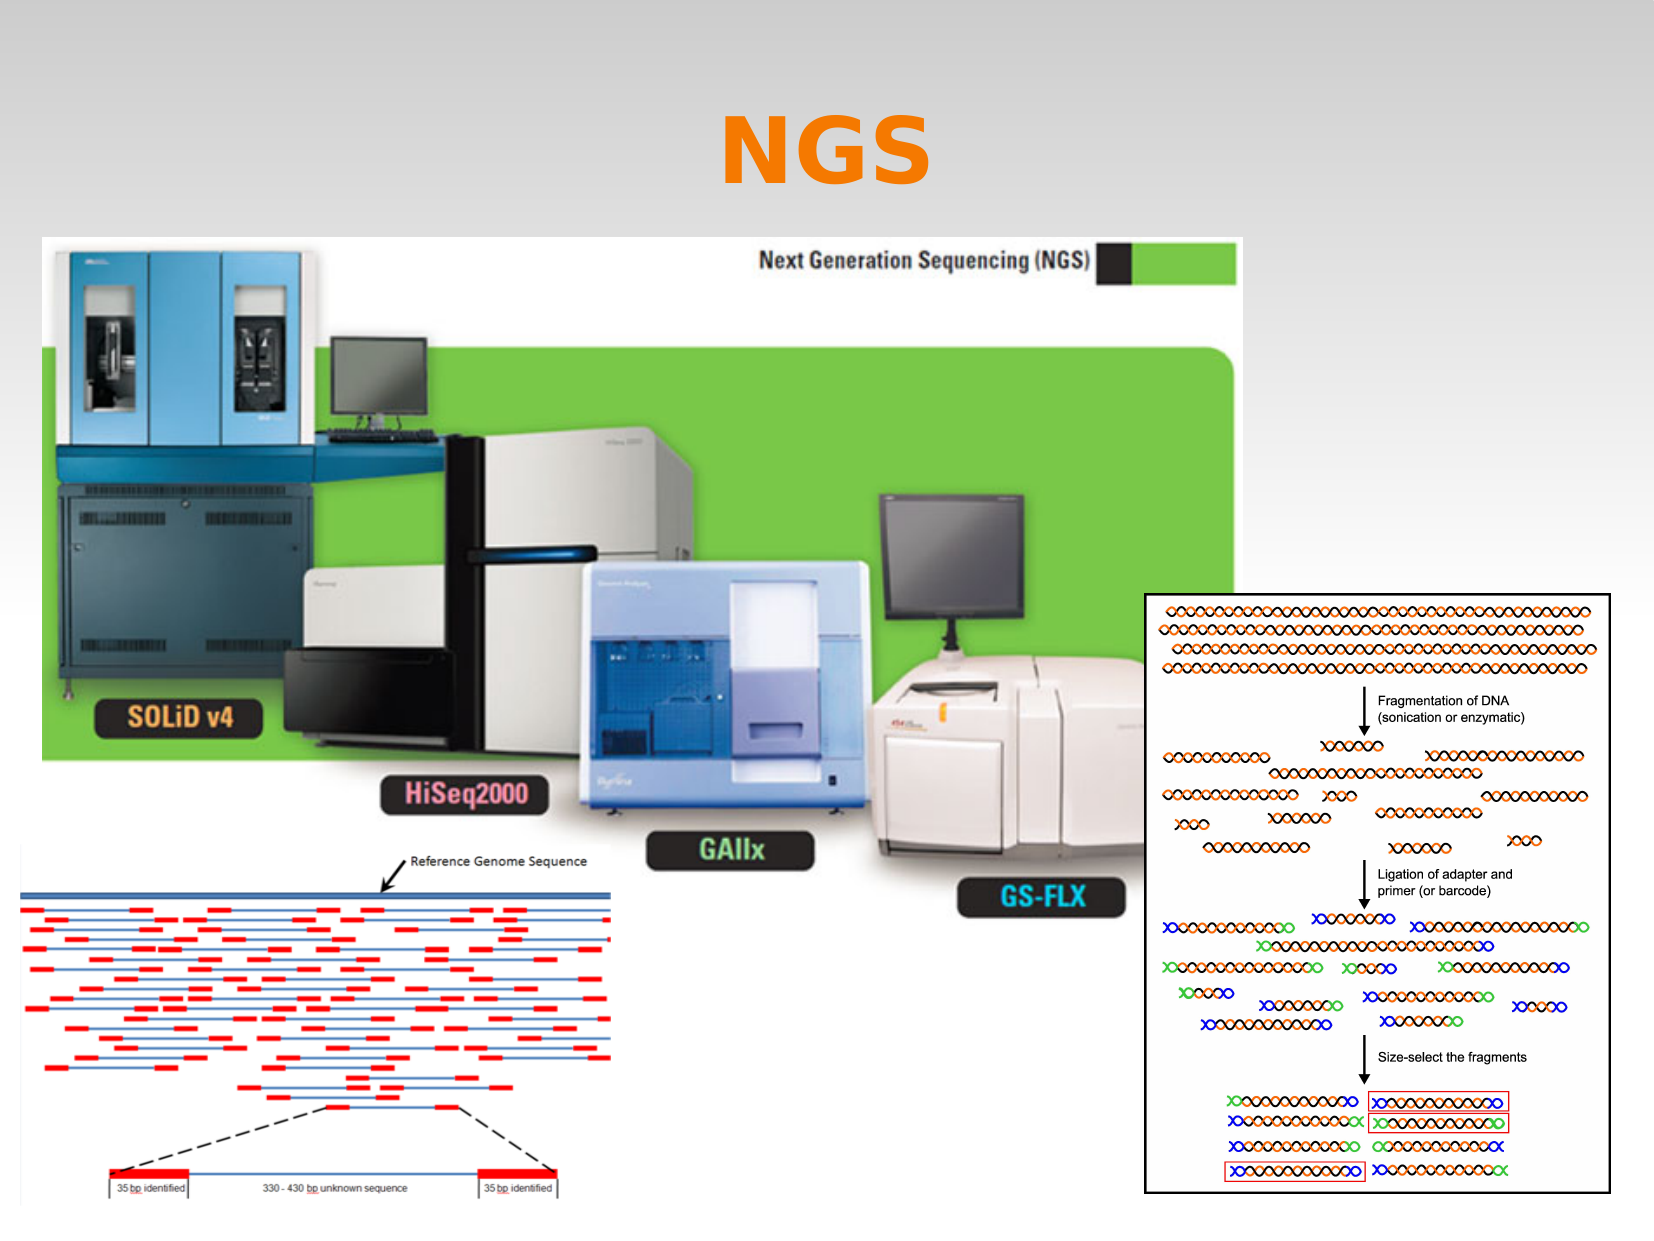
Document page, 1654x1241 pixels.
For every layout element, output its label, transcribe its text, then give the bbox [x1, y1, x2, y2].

picture [20, 237, 1611, 1206]
title NGS [82, 46, 1571, 260]
